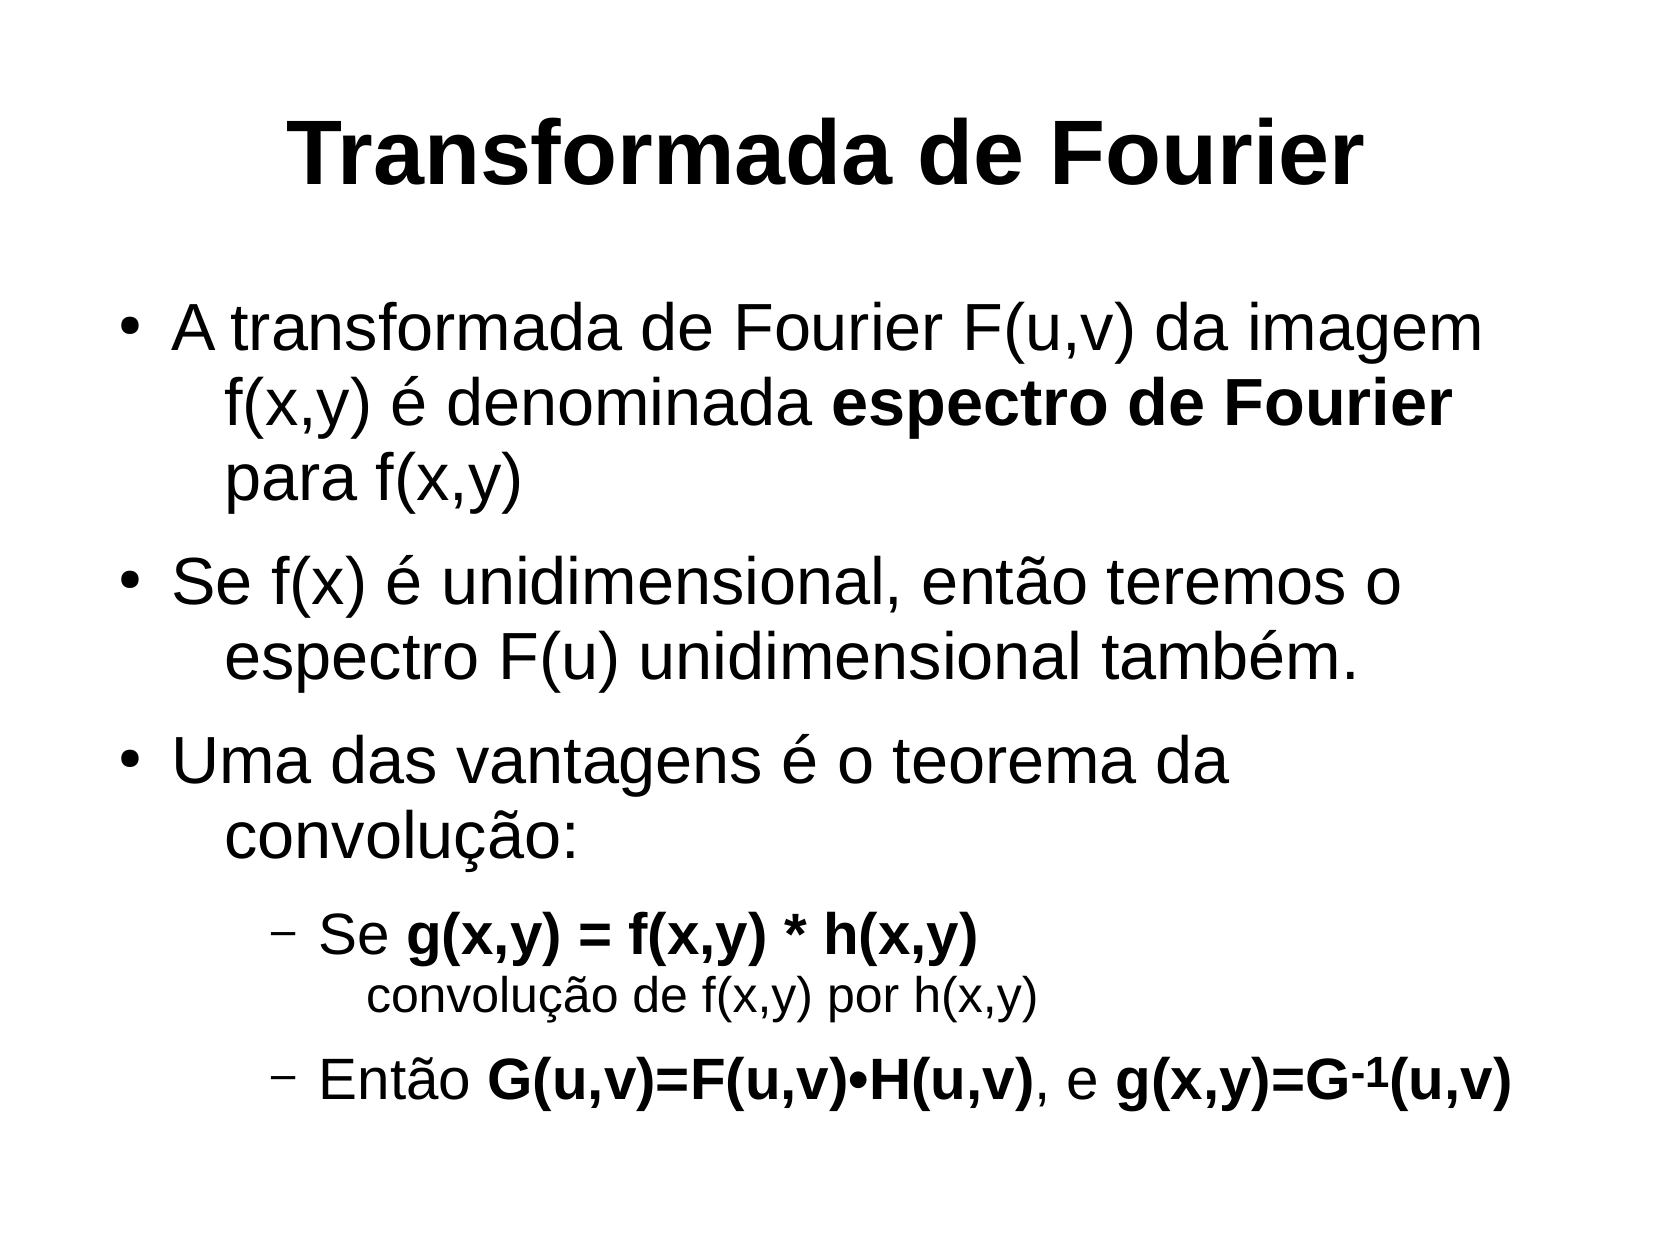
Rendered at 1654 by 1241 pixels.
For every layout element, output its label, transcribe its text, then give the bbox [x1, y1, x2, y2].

title Transformada de Fourier [82, 49, 1571, 257]
list A transformada de Fourier F(u,v) da imagem f(x,y) é denominada espectro de Fourier para f(x,y) Se f(x) é unidimensional, então teremos o espectro F(u) unidimensional também. Uma das vantagens é o teorema da convolução: Se g(x,y) = f(x,y) * h(x,y) convolução de f(x,y) por h(x,y) Então G(u,v)=F(u,v)•H(u,v), e g(x,y)=G-1(u,v) [82, 290, 1571, 1116]
